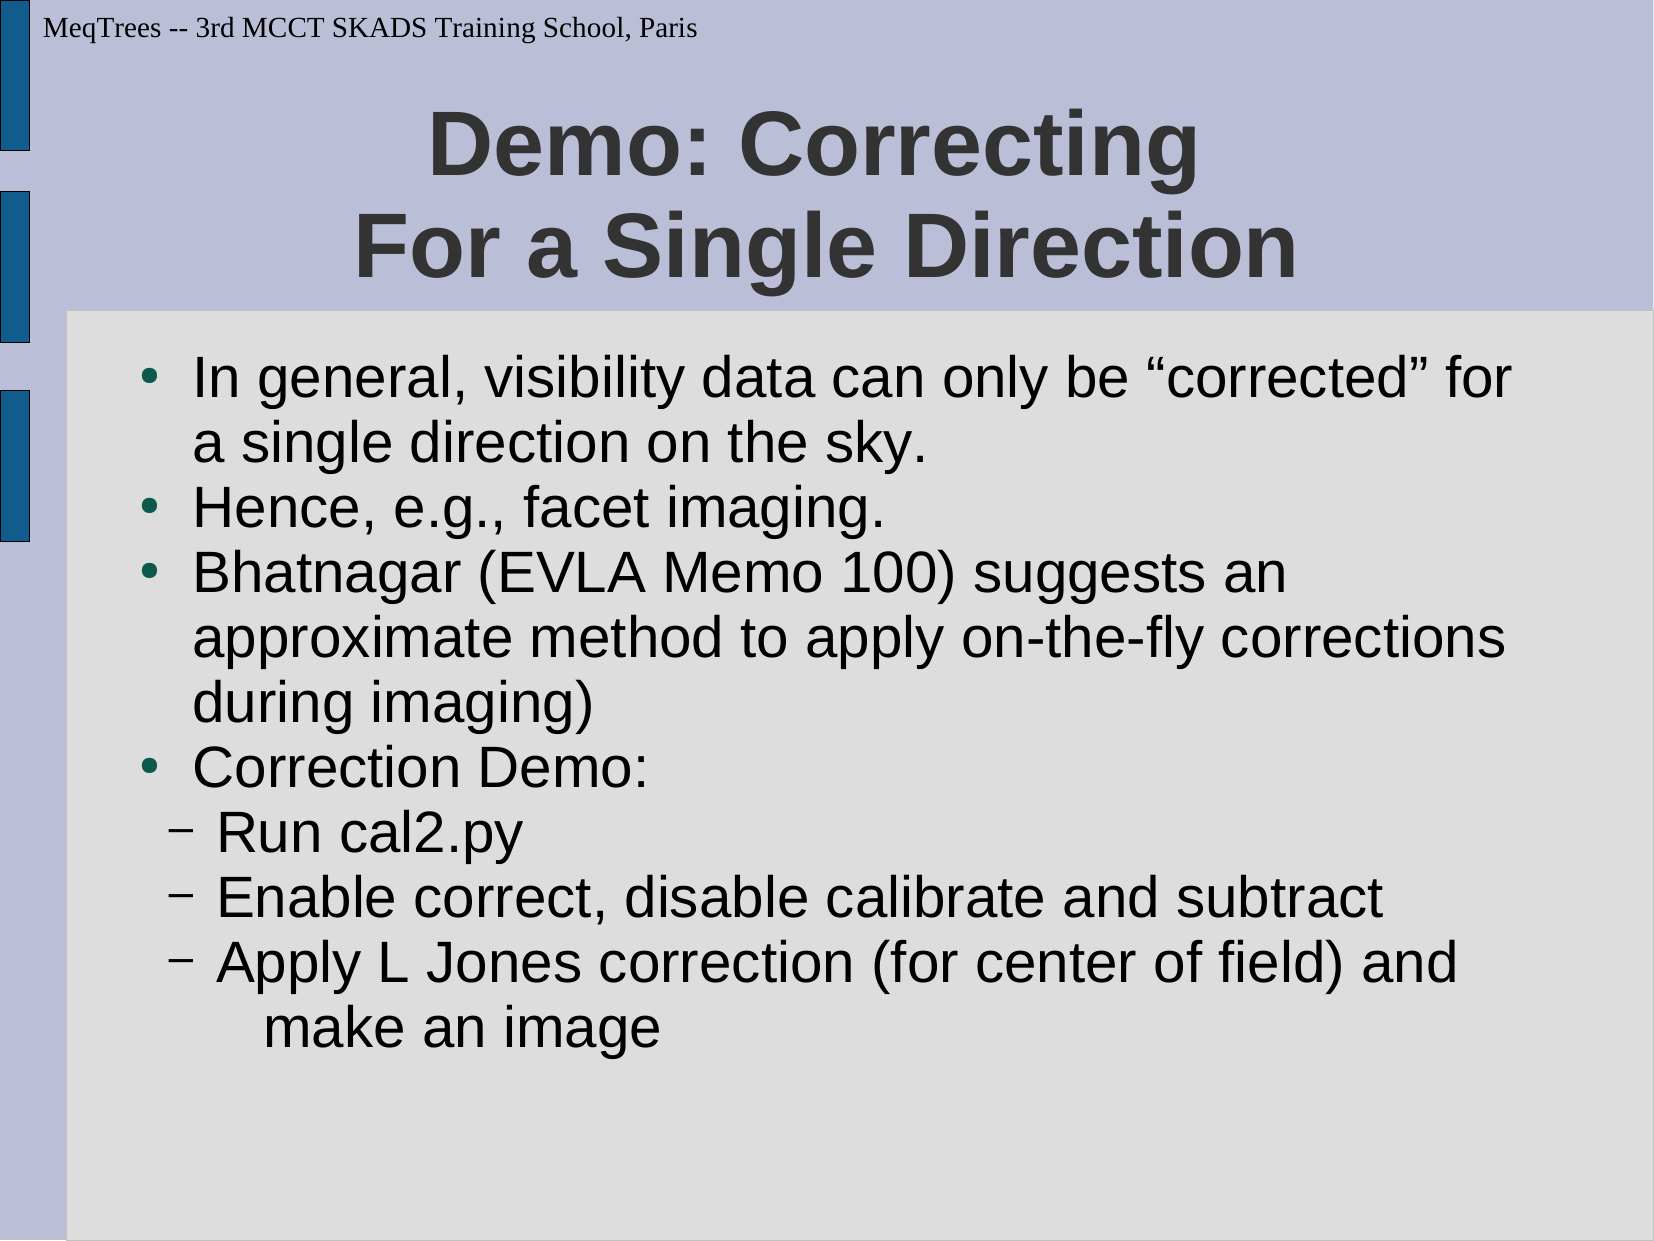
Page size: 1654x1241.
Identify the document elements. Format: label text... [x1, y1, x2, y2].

list In general, visibility data can only be “corrected” for a single direction on the sky. Hence, e.g., facet imaging. Bhatnagar (EVLA Memo 100) suggests an approximate method to apply on-the-fly corrections during imaging) Correction Demo: Run cal2.py Enable correct, disable calibrate and subtract Apply L Jones correction (for center of field) and make an image [121, 344, 1534, 1164]
title Demo: Correcting For a Single Direction [121, 91, 1534, 299]
